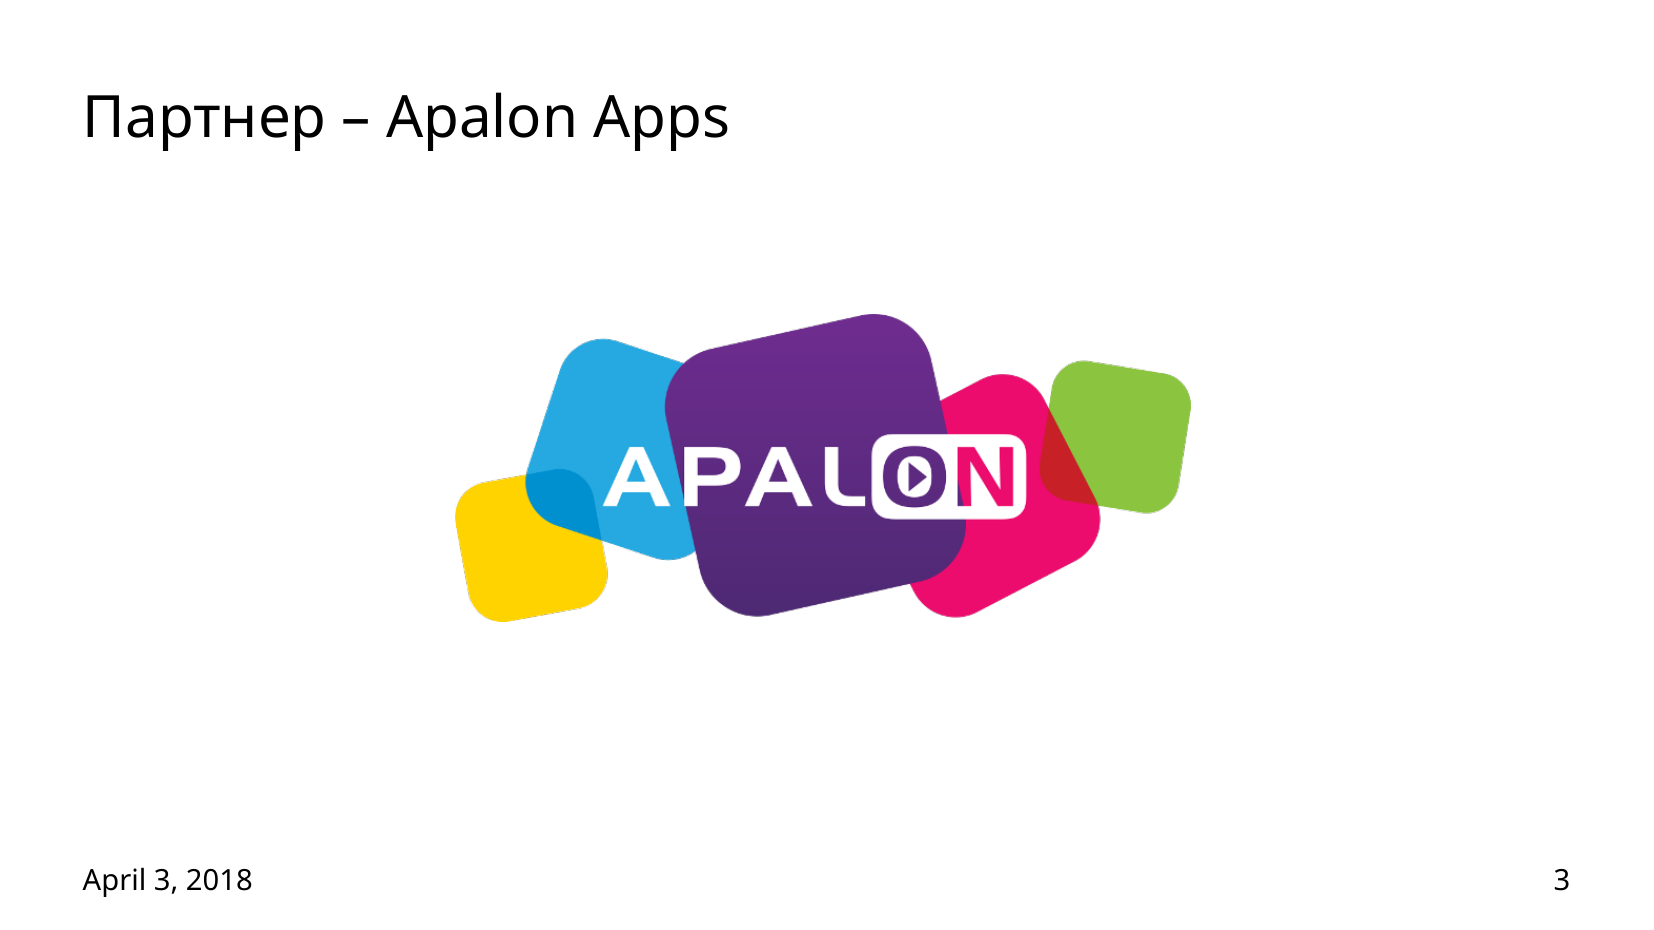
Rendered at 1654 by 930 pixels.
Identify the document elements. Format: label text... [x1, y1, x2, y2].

picture [455, 314, 1191, 622]
title Партнер – Apalon Apps [82, 36, 1571, 193]
